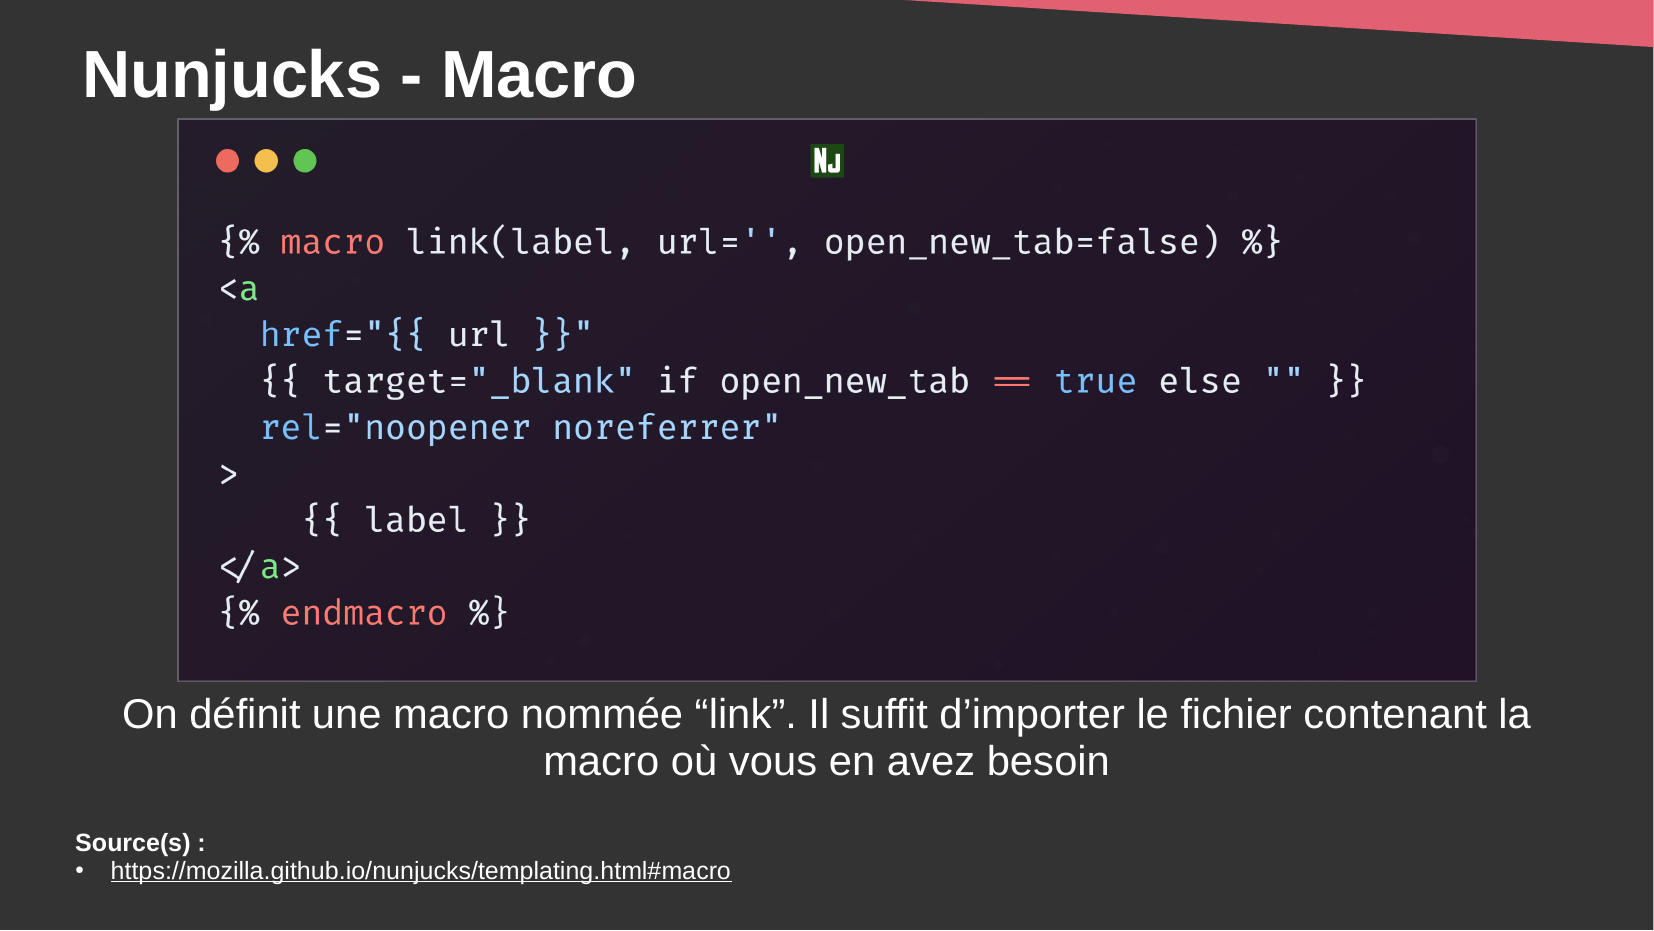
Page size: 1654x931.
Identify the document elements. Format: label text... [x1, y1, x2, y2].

picture [177, 118, 1477, 682]
text_box [904, 0, 1654, 48]
list On définit une macro nommée “link”. Il suffit d’importer le fichier contenant la macro où vous en avez besoin [64, 690, 1589, 827]
text_box Source(s) : https://mozilla.github.io/nunjucks/templating.html#macro [60, 821, 1546, 931]
title Nunjucks - Macro [82, 37, 1571, 112]
